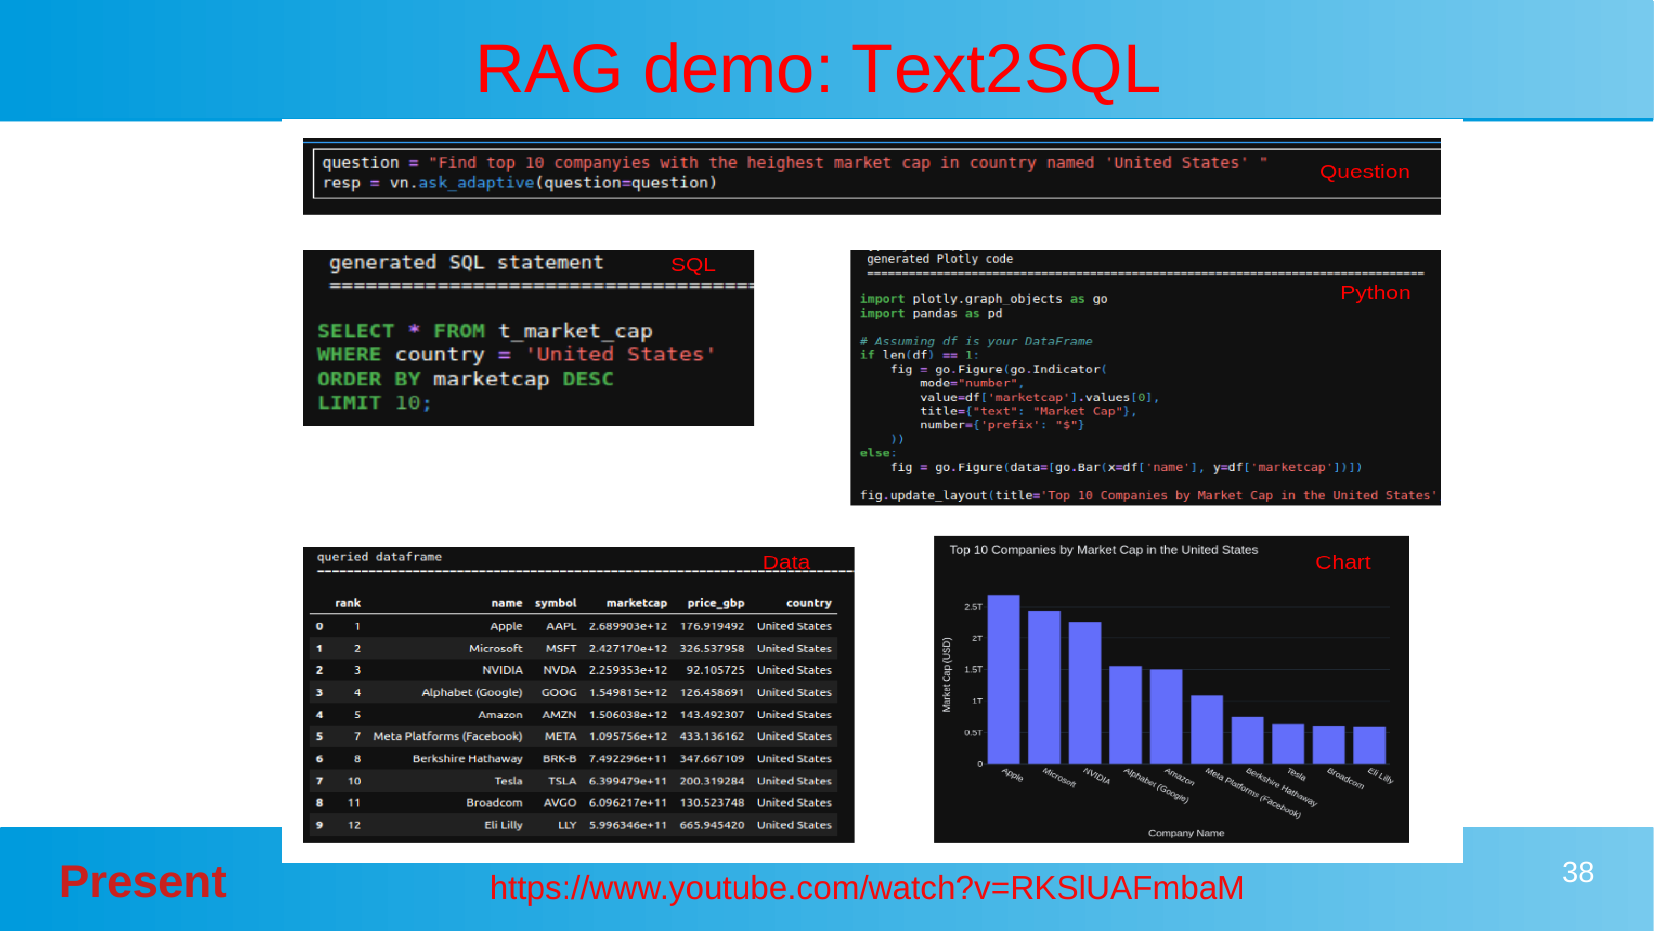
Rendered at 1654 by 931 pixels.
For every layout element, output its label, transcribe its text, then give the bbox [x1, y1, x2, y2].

text_box https://www.youtube.com/watch?v=RKSlUAFmbaM [474, 862, 1276, 919]
picture [282, 120, 1463, 863]
title RAG demo: Text2SQL [59, 29, 1595, 108]
